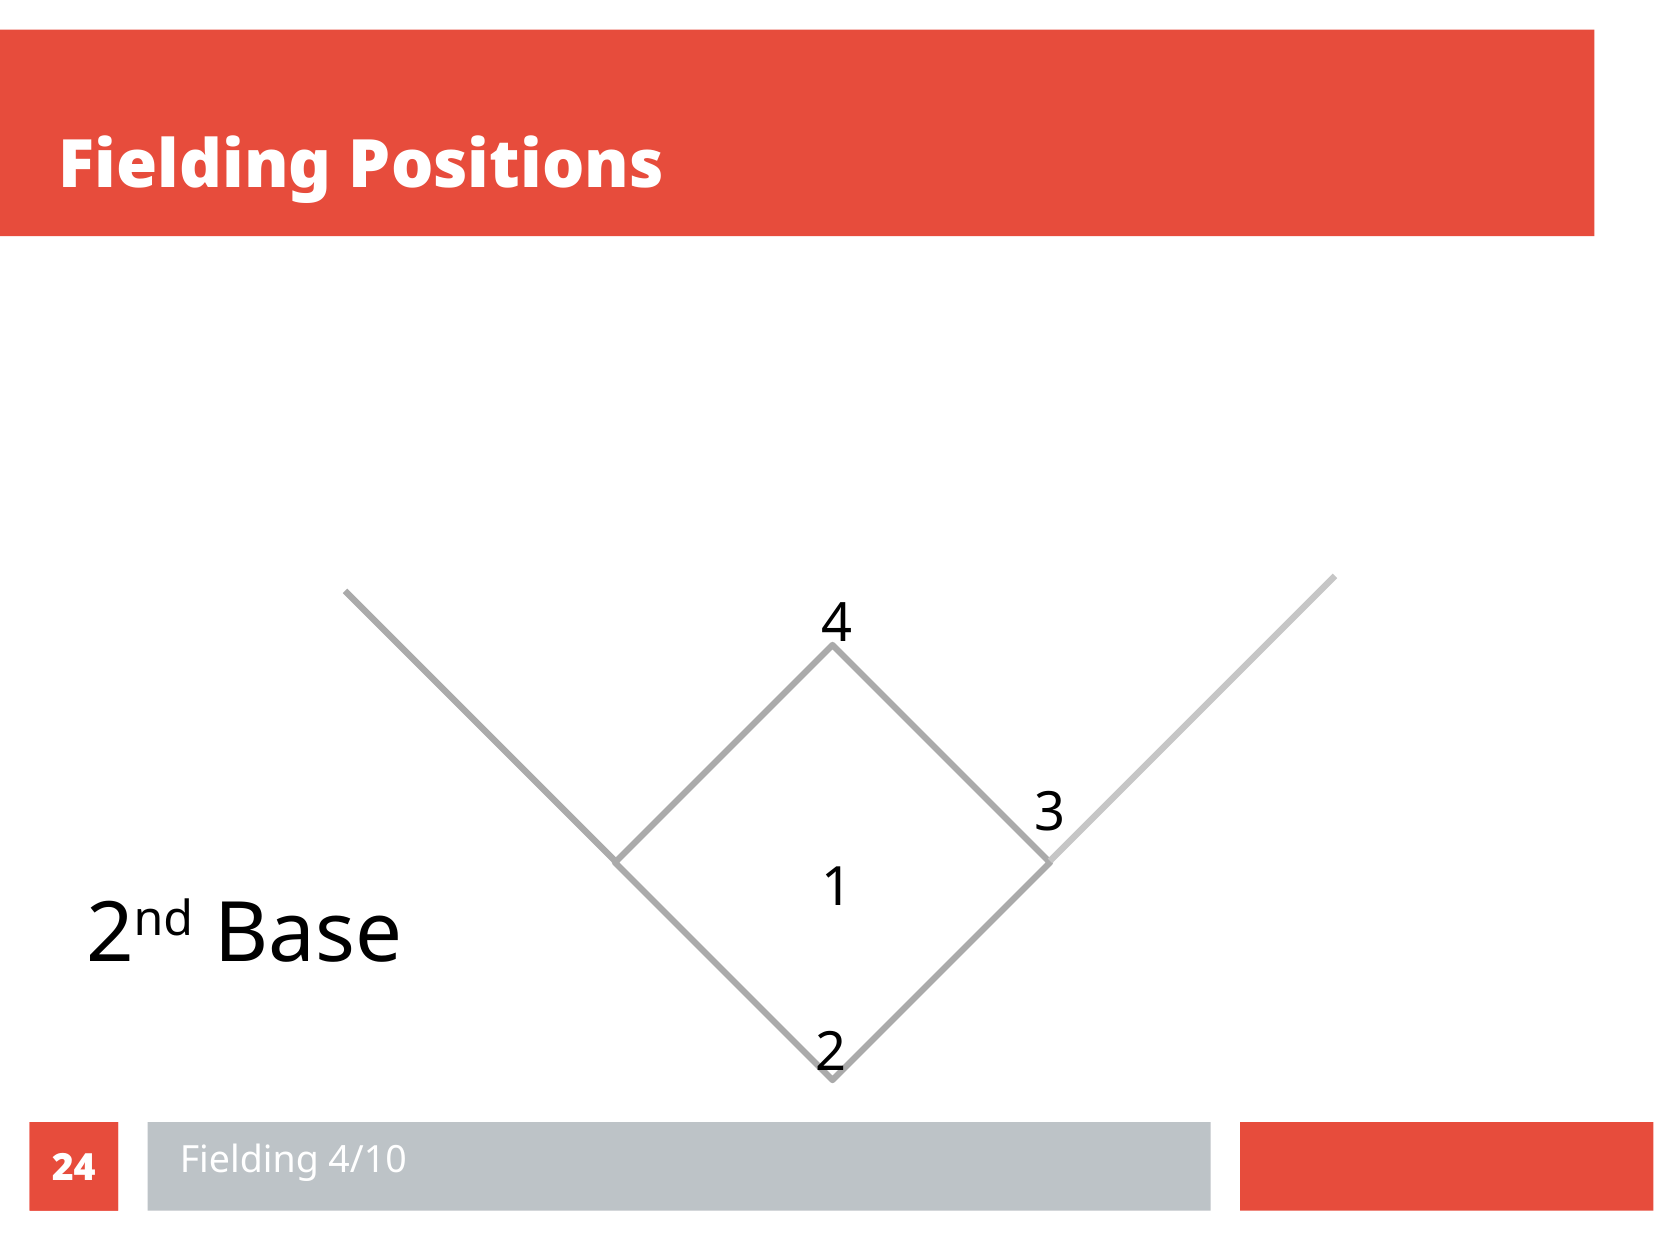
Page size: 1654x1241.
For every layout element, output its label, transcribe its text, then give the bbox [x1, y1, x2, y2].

text_box Fielding 4/10 [165, 1125, 736, 1184]
text_box 3 [1020, 765, 1081, 843]
title Fielding Positions [59, 59, 1595, 207]
text_box 1 [806, 840, 882, 918]
text_box 2 [800, 1005, 921, 1084]
text_box 2nd Base [71, 865, 496, 1075]
text_box 4 [806, 575, 897, 654]
